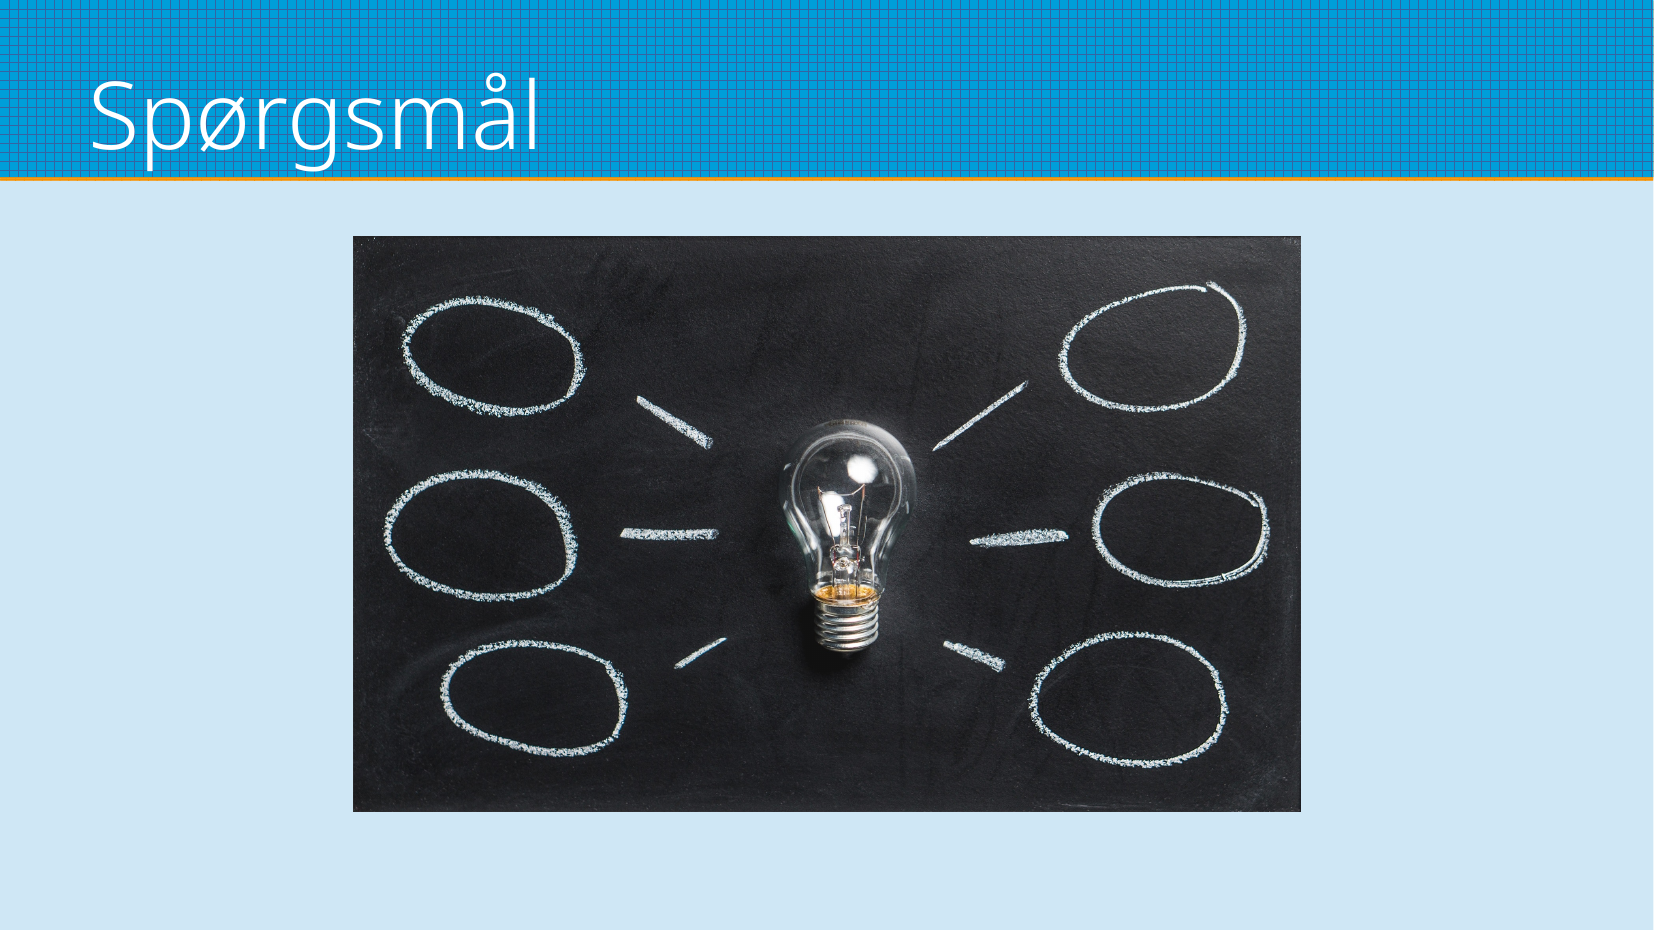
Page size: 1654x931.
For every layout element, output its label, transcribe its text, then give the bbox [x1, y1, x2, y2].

picture [353, 236, 1301, 813]
title Spørgsmål [88, 14, 1565, 178]
